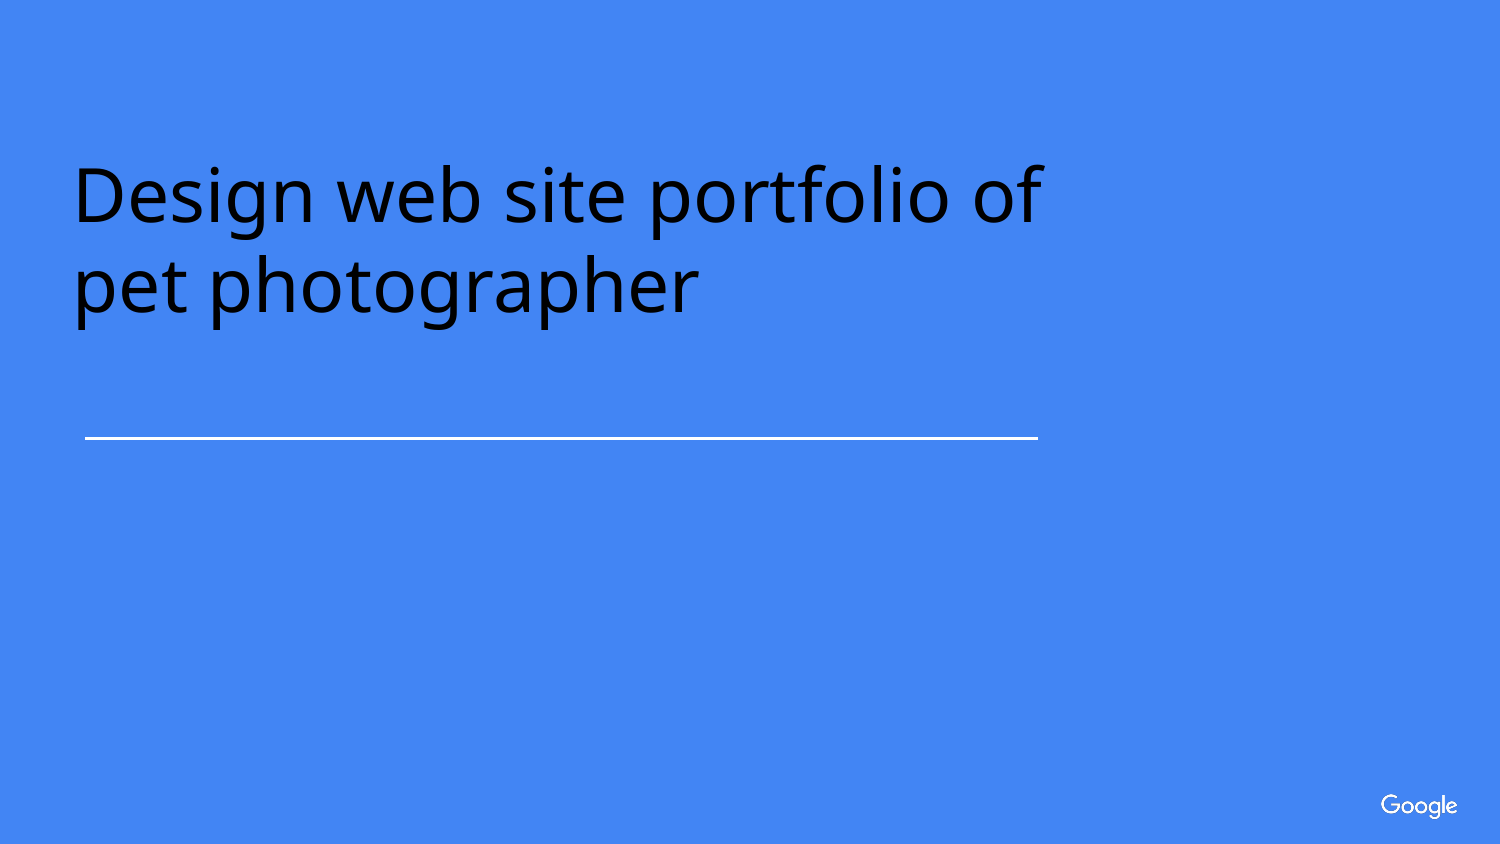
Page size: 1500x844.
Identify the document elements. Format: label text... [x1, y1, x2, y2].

picture [1381, 794, 1458, 820]
text_box Design web site portfolio of pet photographer [72, 132, 1089, 343]
